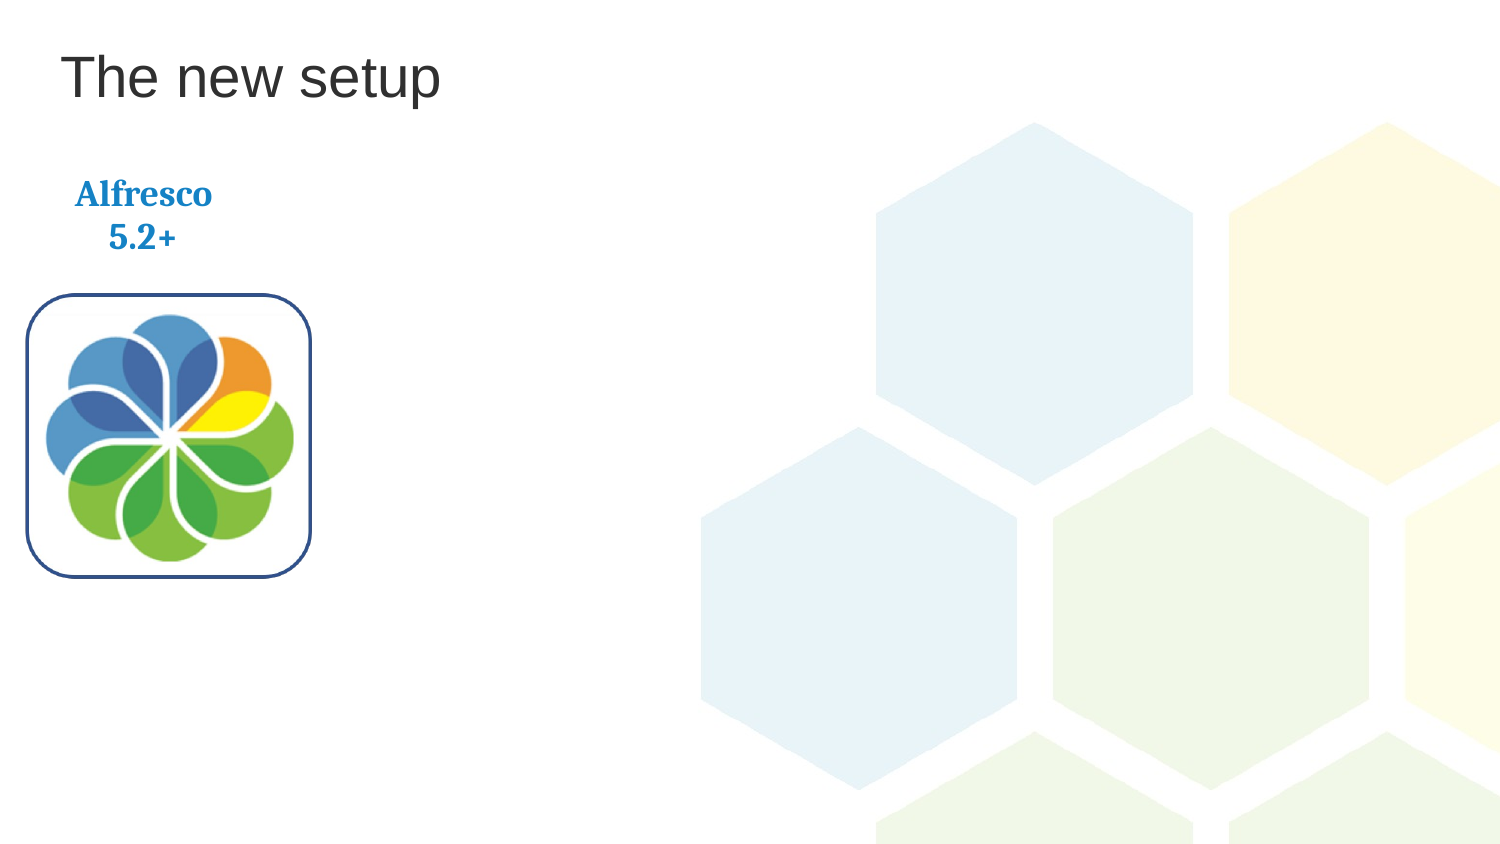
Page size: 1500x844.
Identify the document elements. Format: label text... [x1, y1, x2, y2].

picture [0, 0, 1500, 844]
title The new setup [45, 24, 1443, 118]
text_box Alfresco 5.2+ [60, 165, 271, 267]
